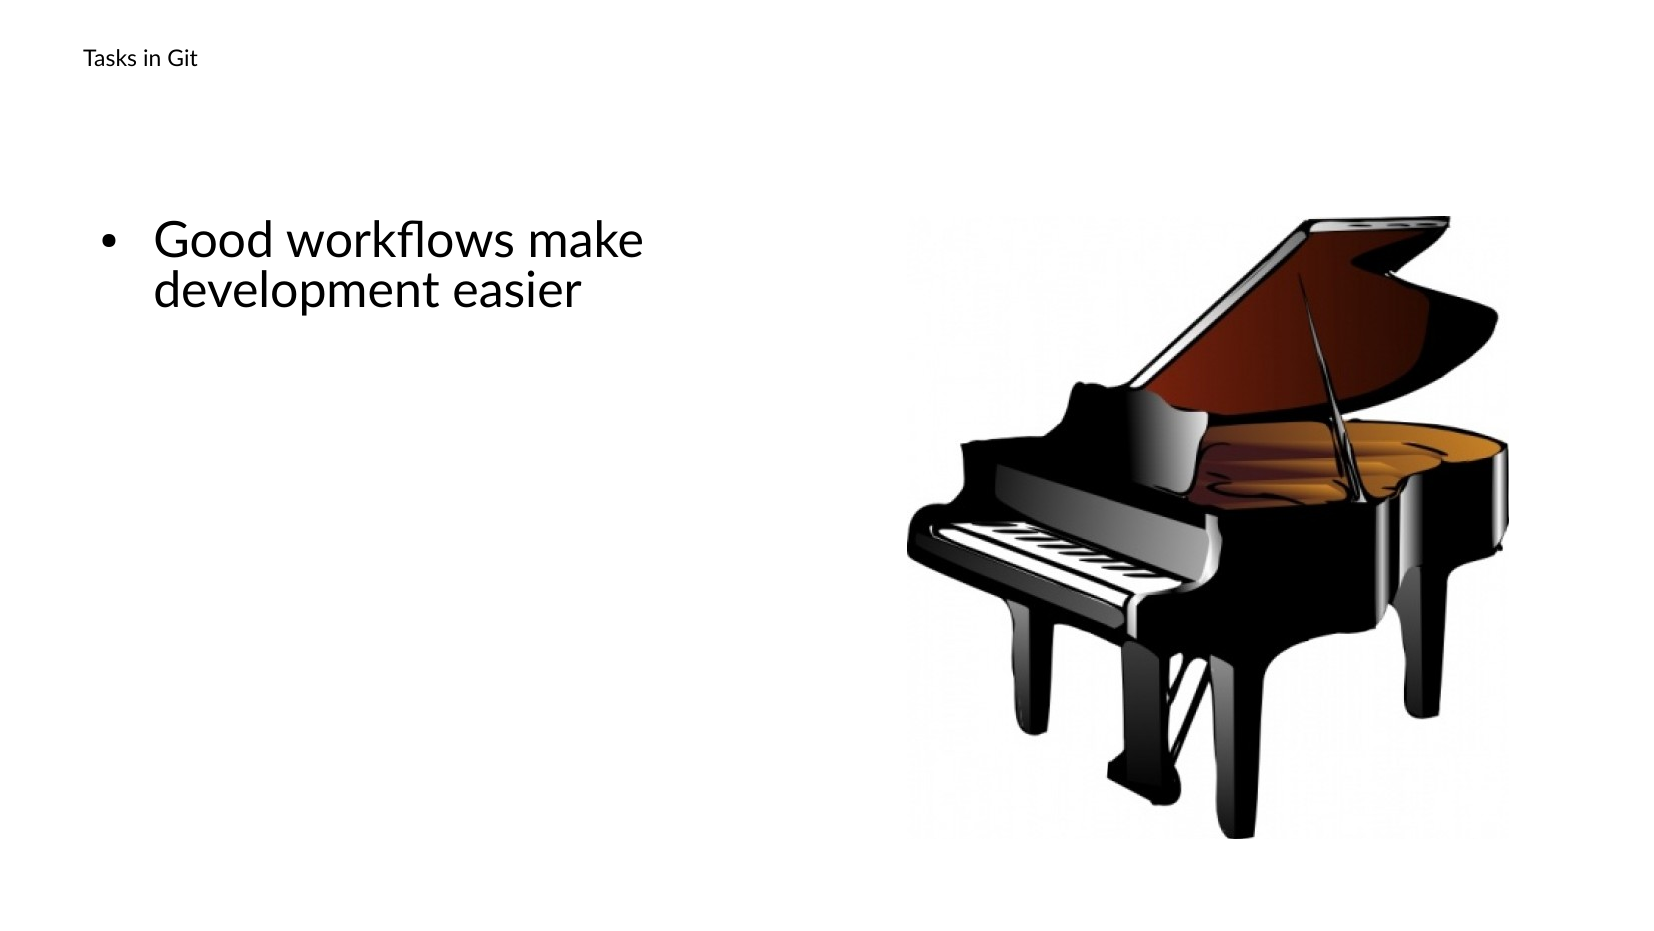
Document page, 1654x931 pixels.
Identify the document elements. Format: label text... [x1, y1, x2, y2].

title Tasks in Git [83, 0, 1571, 119]
list Good workflows make development easier [82, 217, 809, 839]
picture [897, 216, 1519, 839]
